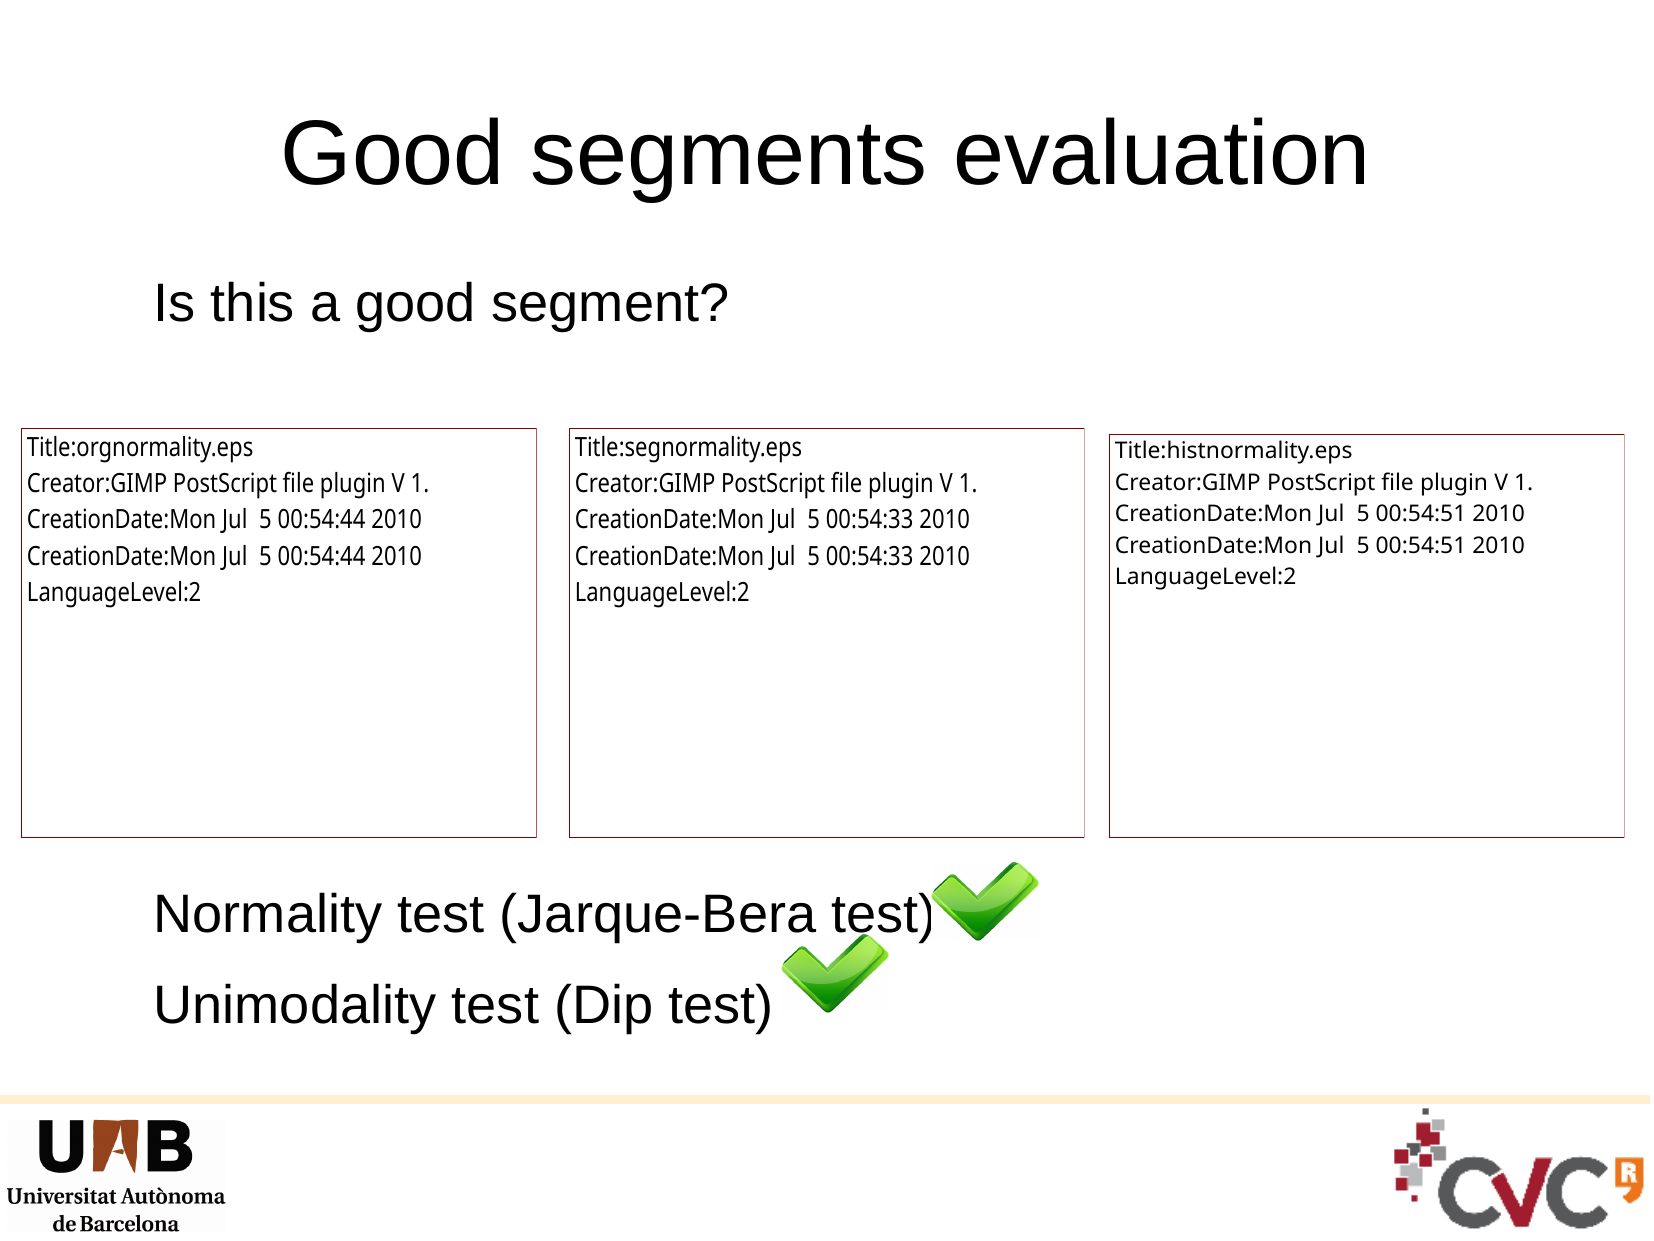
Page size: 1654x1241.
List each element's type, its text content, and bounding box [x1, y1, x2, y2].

picture [567, 426, 1085, 838]
picture [1107, 432, 1625, 838]
picture [19, 426, 537, 838]
list Is this a good segment? Normality test (Jarque-Bera test) Unimodality test (Dip test) [82, 272, 1571, 1091]
picture [781, 934, 889, 1013]
picture [1393, 1107, 1650, 1235]
picture [7, 1119, 226, 1232]
picture [931, 862, 1039, 941]
title Good segments evaluation [82, 56, 1571, 250]
